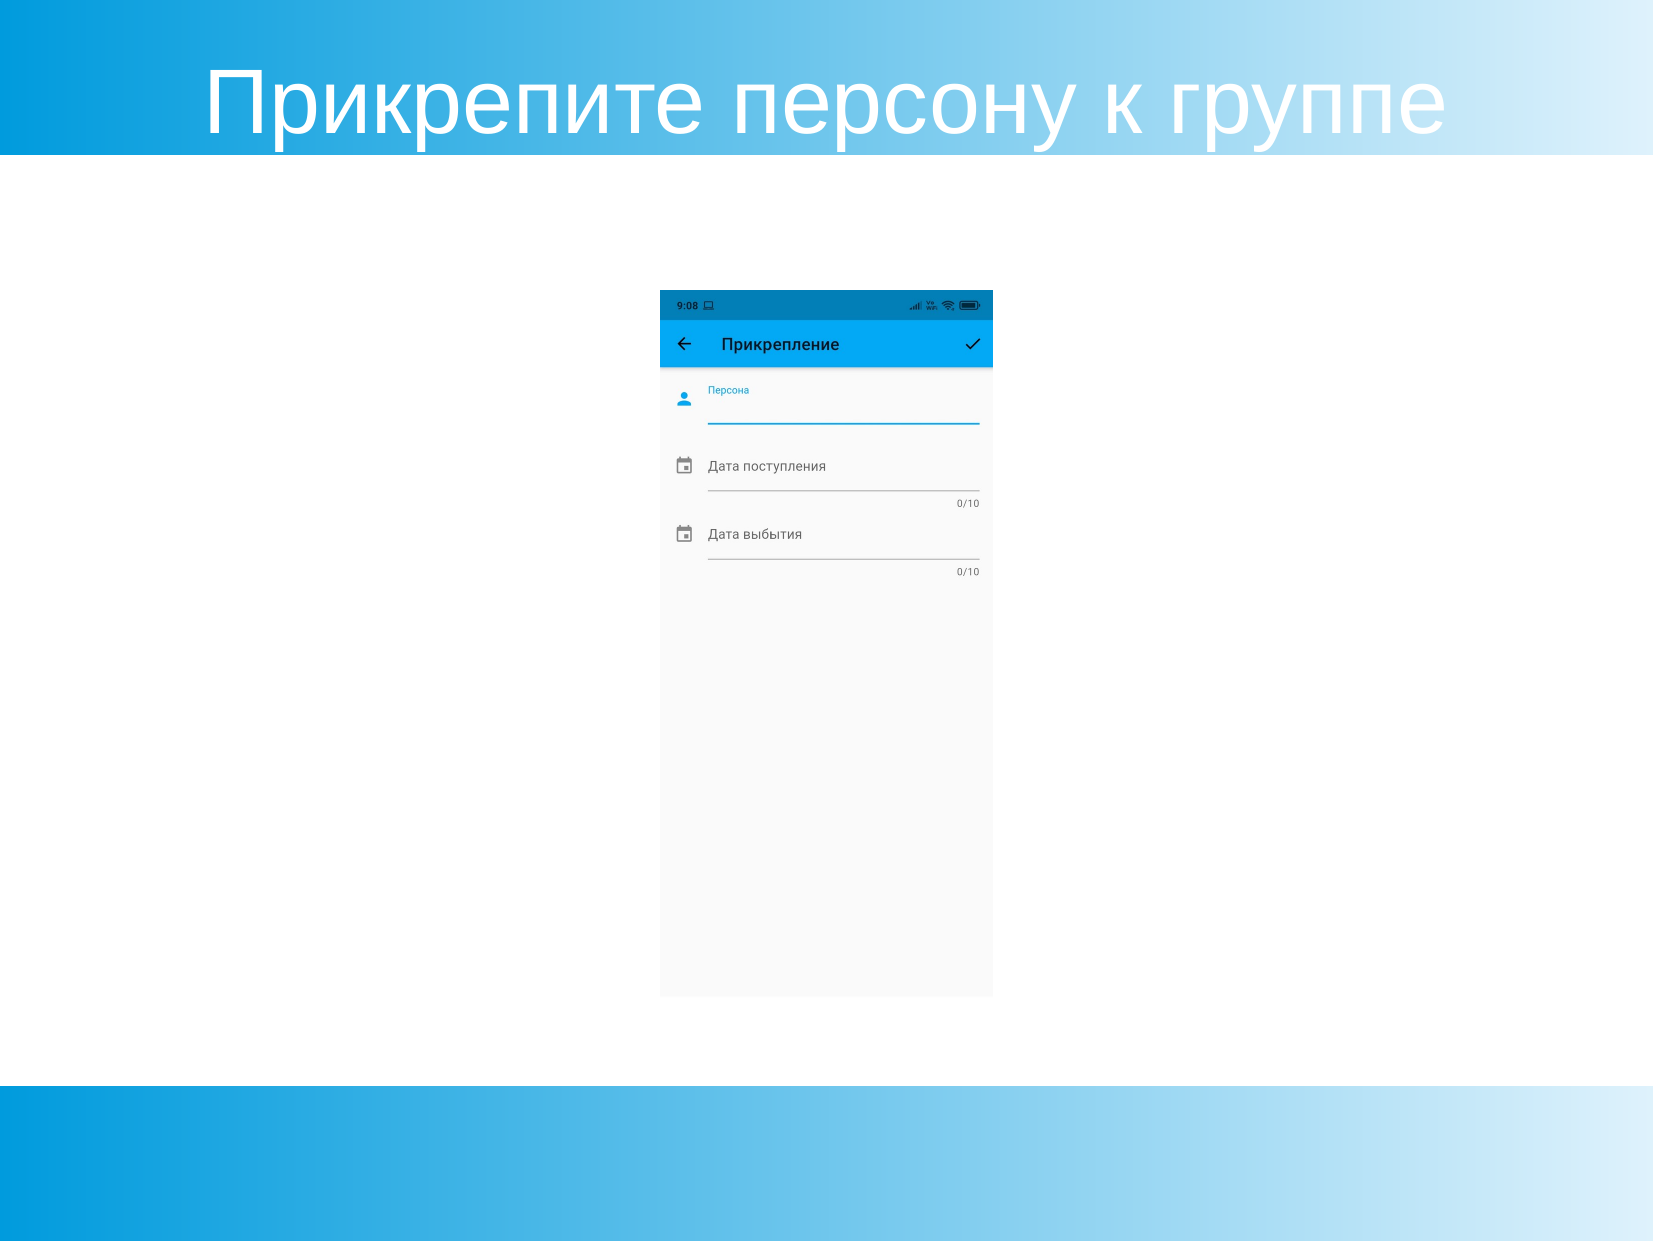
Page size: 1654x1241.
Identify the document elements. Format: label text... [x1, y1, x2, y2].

picture [660, 368, 993, 1010]
picture [679, 341, 690, 349]
picture [812, 343, 819, 349]
title Прикрепите персону к группе [82, 49, 1571, 155]
picture [822, 342, 838, 350]
